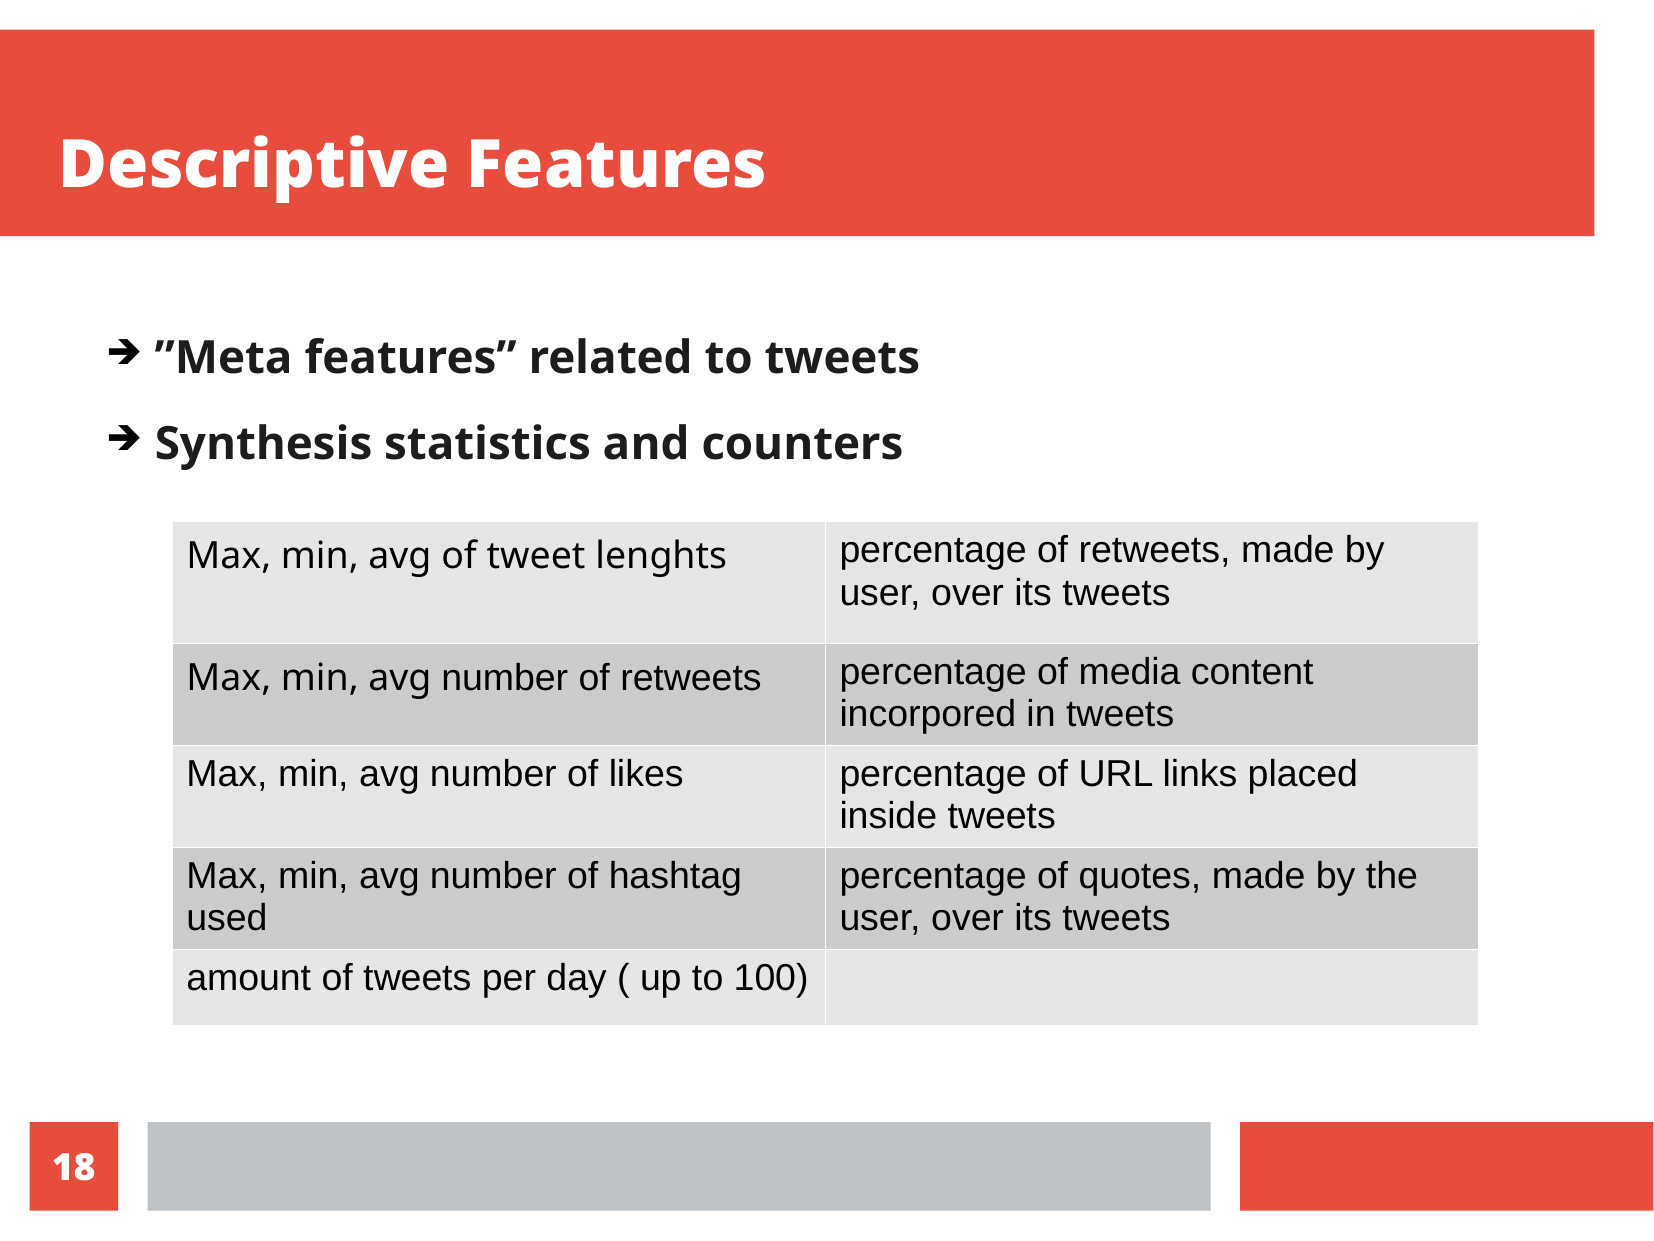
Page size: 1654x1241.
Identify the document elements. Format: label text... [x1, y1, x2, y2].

table_cell Max, min, avg number of retweets [173, 644, 825, 745]
table_cell percentage of media content incorpored in tweets [826, 644, 1478, 745]
table_cell percentage of quotes, made by the user, over its tweets [826, 848, 1478, 949]
table_header percentage of retweets, made by user, over its tweets [826, 522, 1478, 643]
table_cell [826, 950, 1478, 1025]
table_cell Max, min, avg number of likes [173, 746, 825, 847]
title Descriptive Features [59, 59, 1595, 207]
table_cell Max, min, avg number of hashtag used [173, 848, 825, 949]
list ”Meta features” related to tweets Synthesis statistics and counters [59, 324, 1565, 1093]
table_header Max, min, avg of tweet lenghts [173, 522, 825, 643]
table_cell amount of tweets per day ( up to 100) [173, 950, 825, 1025]
table_cell percentage of URL links placed inside tweets [826, 746, 1478, 847]
